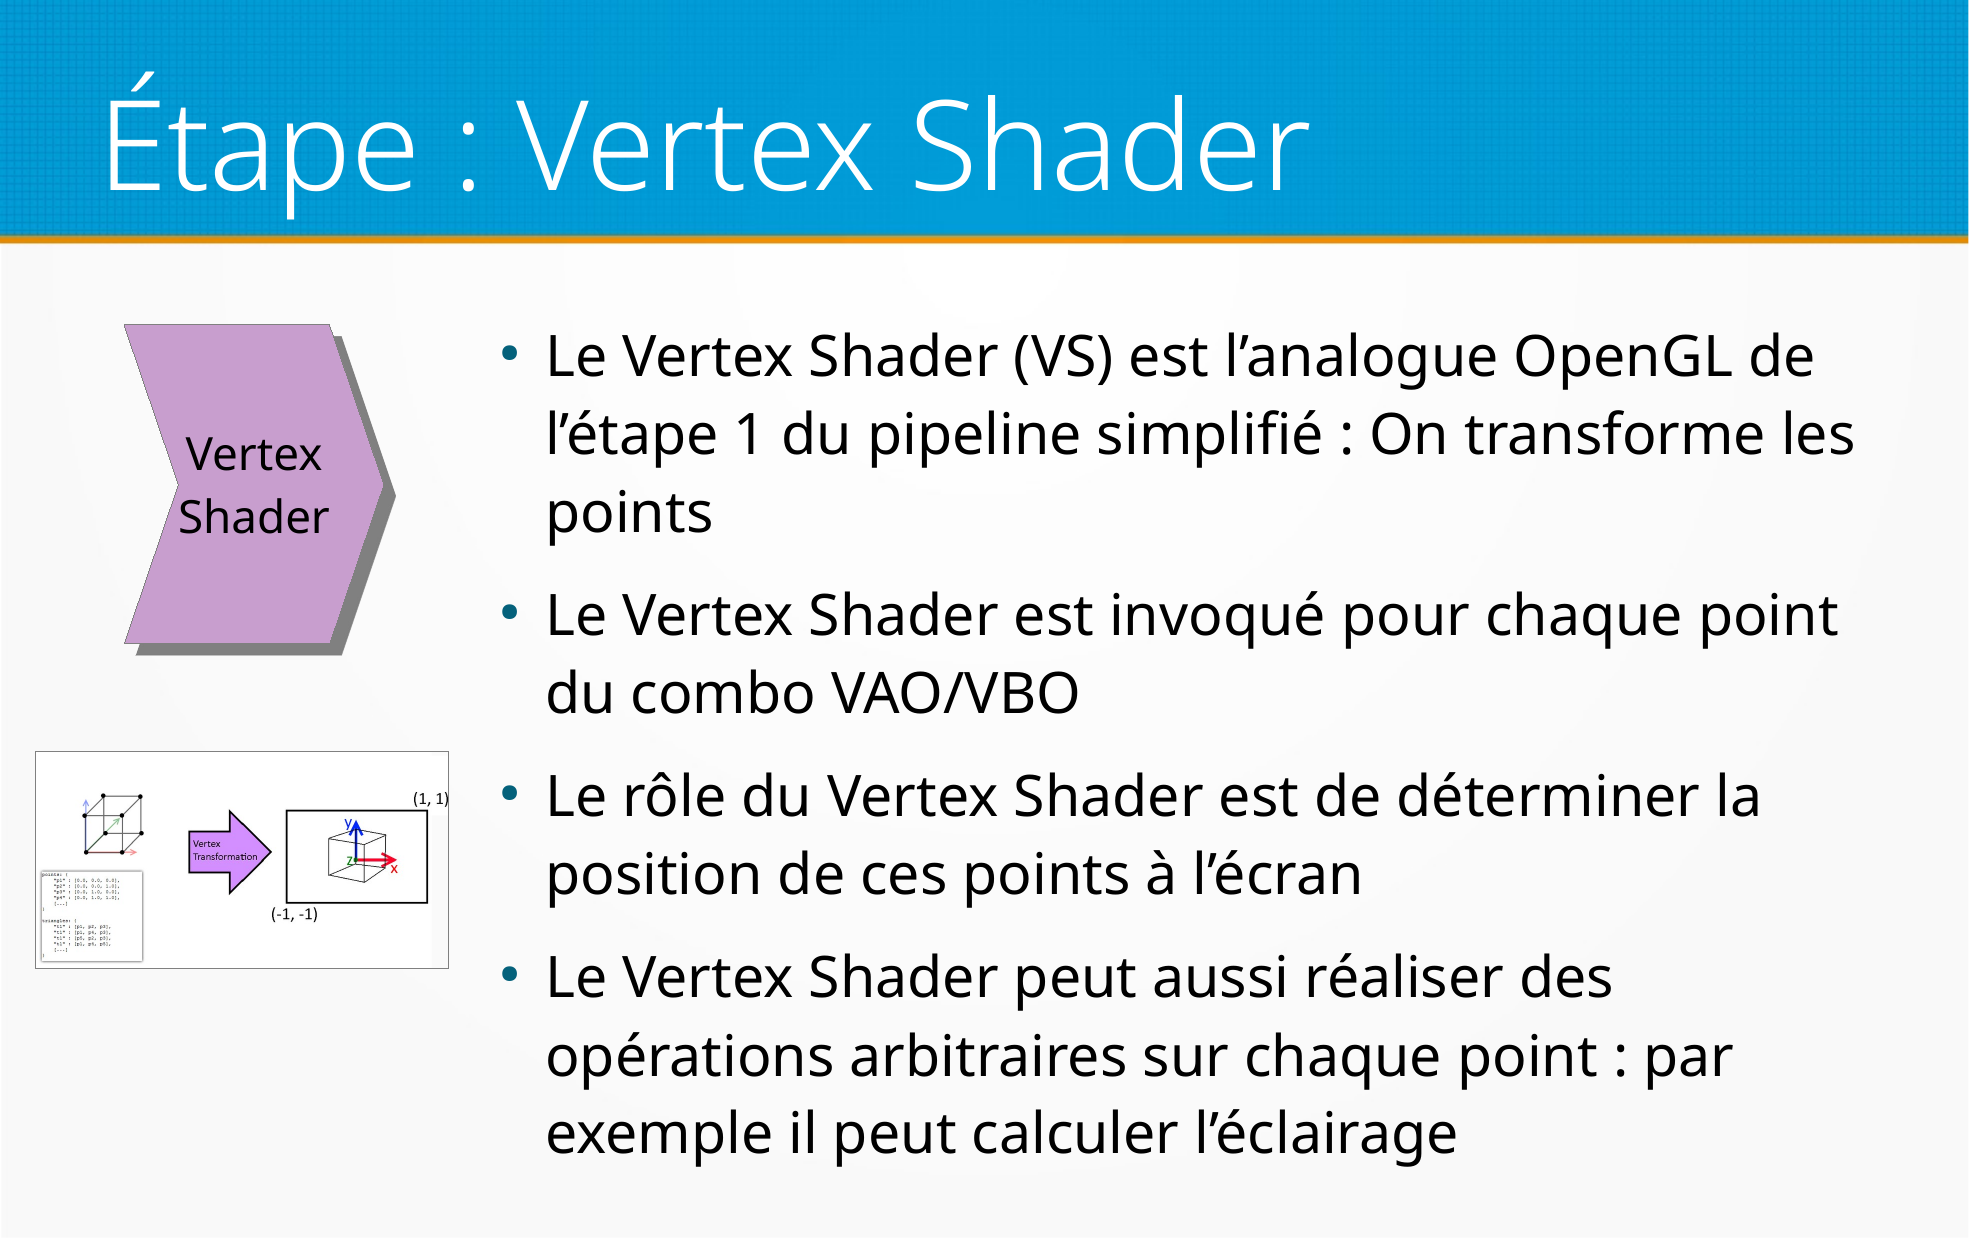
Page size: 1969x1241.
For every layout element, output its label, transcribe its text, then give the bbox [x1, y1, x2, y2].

text_box Vertex Shader [124, 324, 384, 644]
list Le Vertex Shader (VS) est l’analogue OpenGL de l’étape 1 du pipeline simplifié : On transforme les points Le Vertex Shader est invoqué pour chaque point du combo VAO/VBO Le rôle du Vertex Shader est de déterminer la position de ces points à l’écran Le Vertex Shader peut aussi réaliser des opérations arbitraires sur chaque point : par exemple il peut calculer l’éclairage [484, 315, 1890, 1182]
title Étape : Vertex Shader [98, 19, 1870, 227]
picture [0, 233, 1969, 1241]
